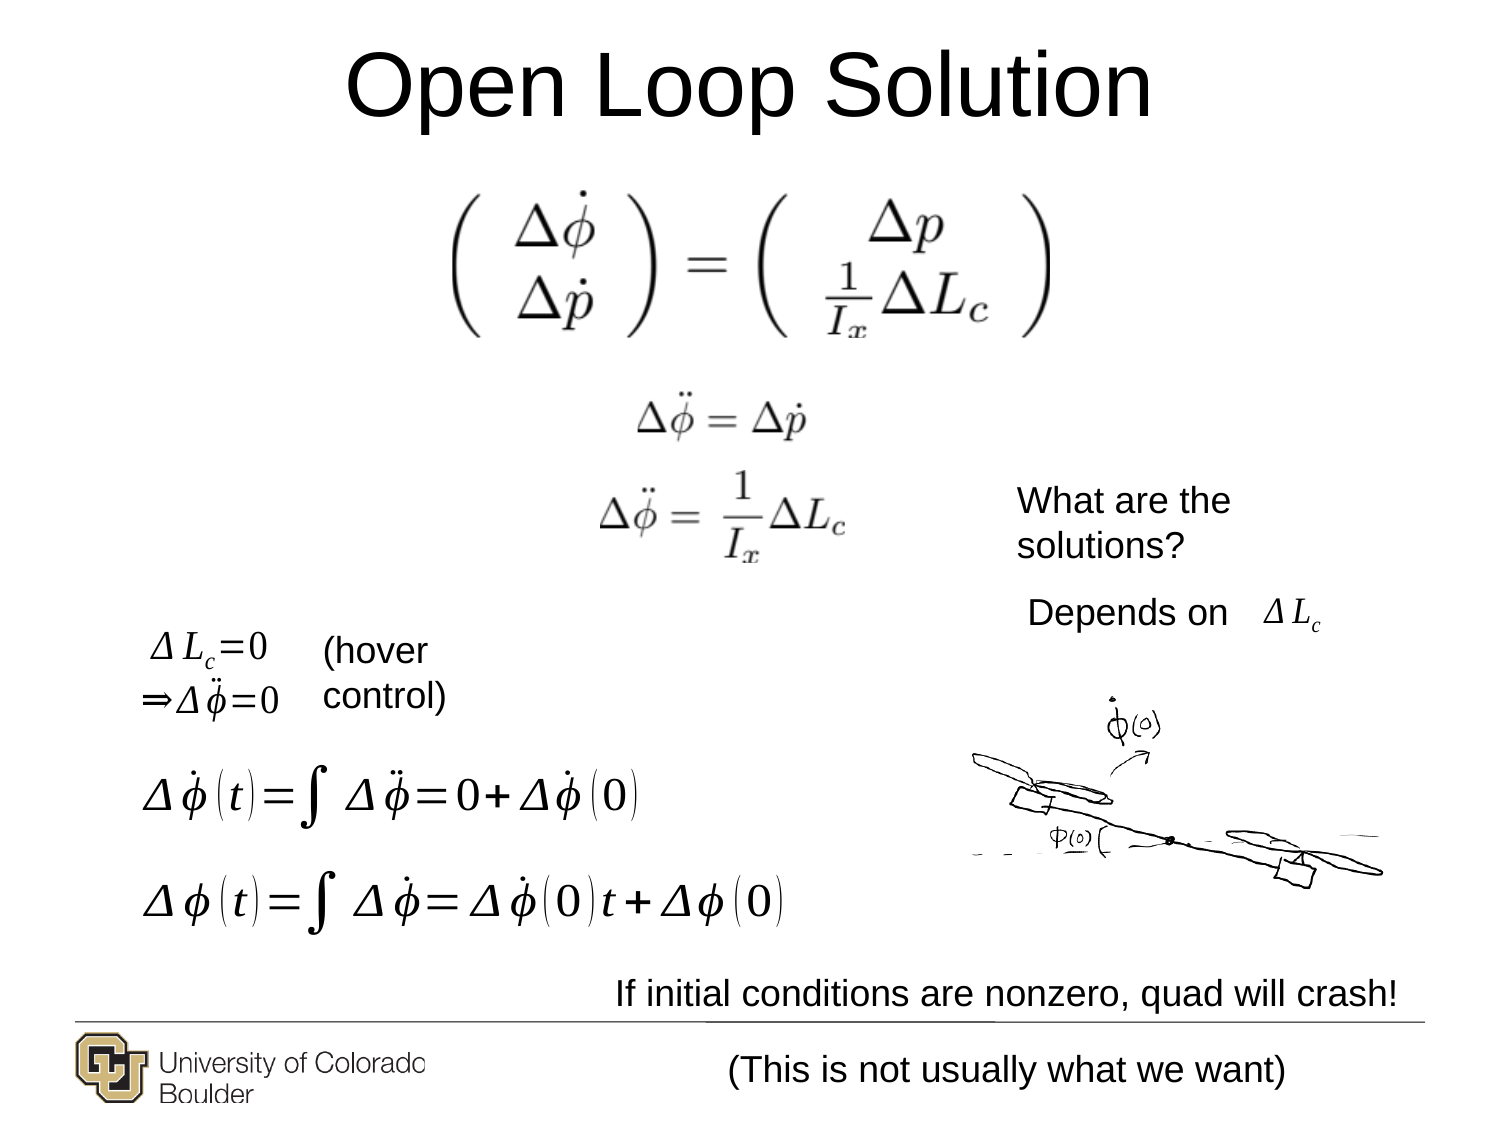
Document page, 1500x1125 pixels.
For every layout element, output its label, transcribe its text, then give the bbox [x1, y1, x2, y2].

chart [128, 623, 291, 723]
text_box What are the solutions? [1002, 468, 1425, 525]
picture [600, 470, 845, 563]
title Open Loop Solution [75, 26, 1425, 134]
text_box (hover control) [307, 618, 579, 675]
chart [128, 760, 653, 832]
chart [128, 866, 799, 938]
picture [637, 375, 815, 467]
text_box (This is not usually what we want) [712, 1038, 1350, 1088]
text_box If initial conditions are nonzero, quad will crash! [599, 961, 1463, 1013]
chart [1253, 590, 1330, 638]
text_box Depends on [1012, 580, 1254, 638]
picture [927, 674, 1425, 912]
picture [452, 189, 1050, 338]
